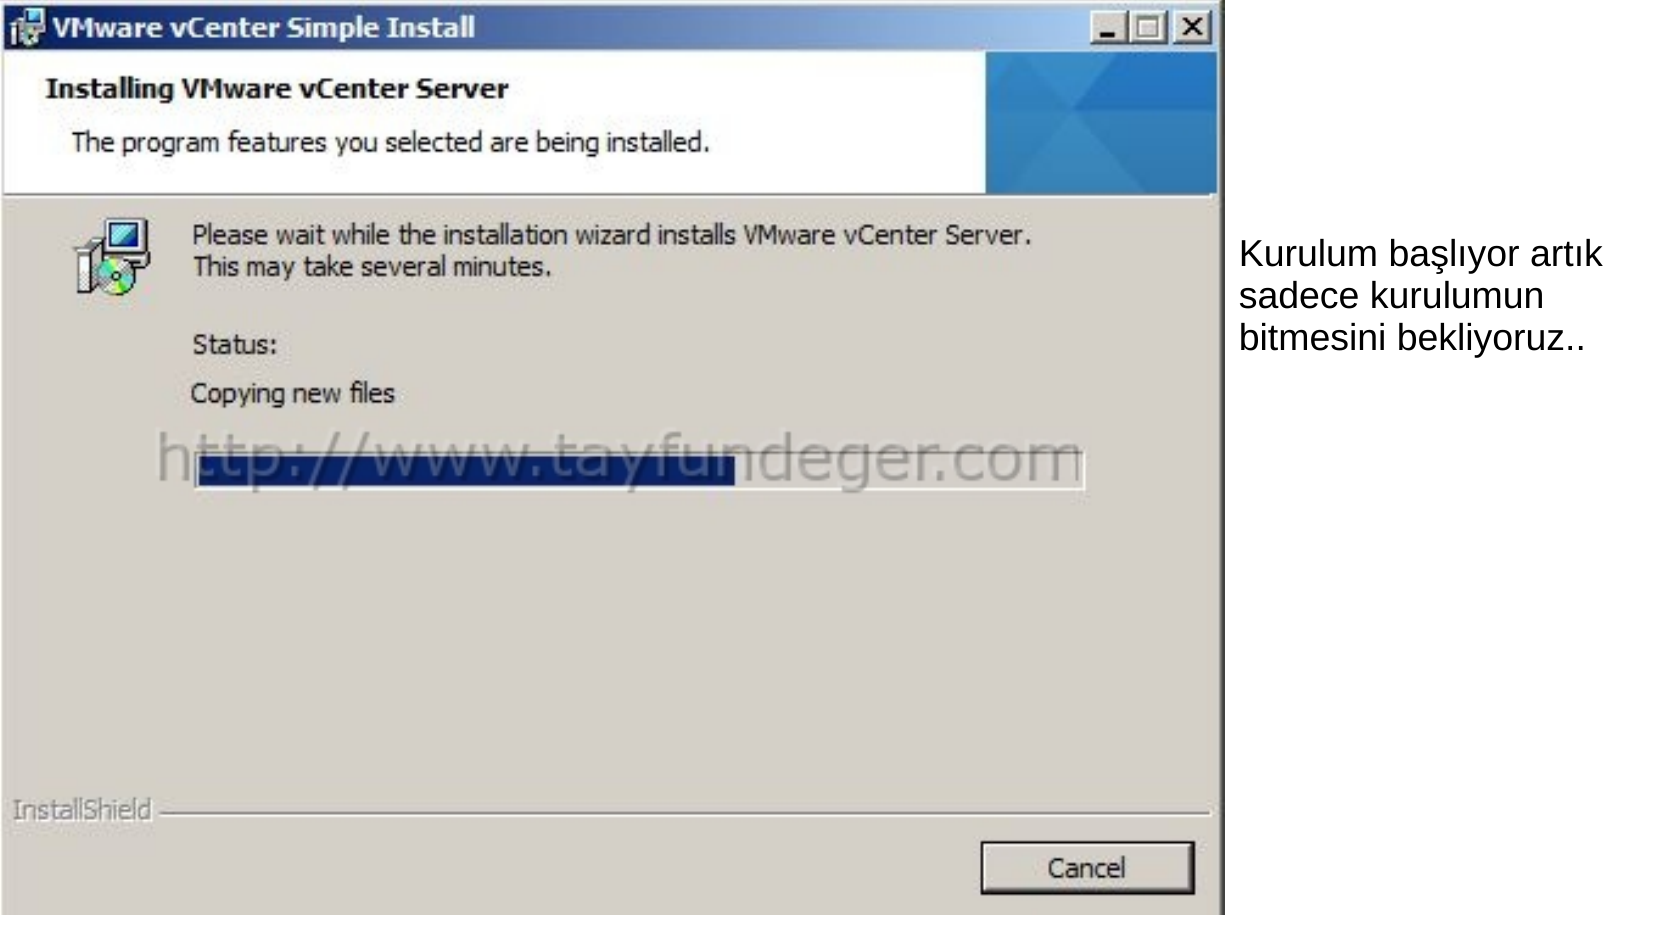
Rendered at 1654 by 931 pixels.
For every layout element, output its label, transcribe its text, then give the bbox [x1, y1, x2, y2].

picture [0, 0, 1225, 916]
text_box Kurulum başlıyor artık sadece kurulumun bitmesini bekliyoruz.. [1224, 225, 1630, 614]
